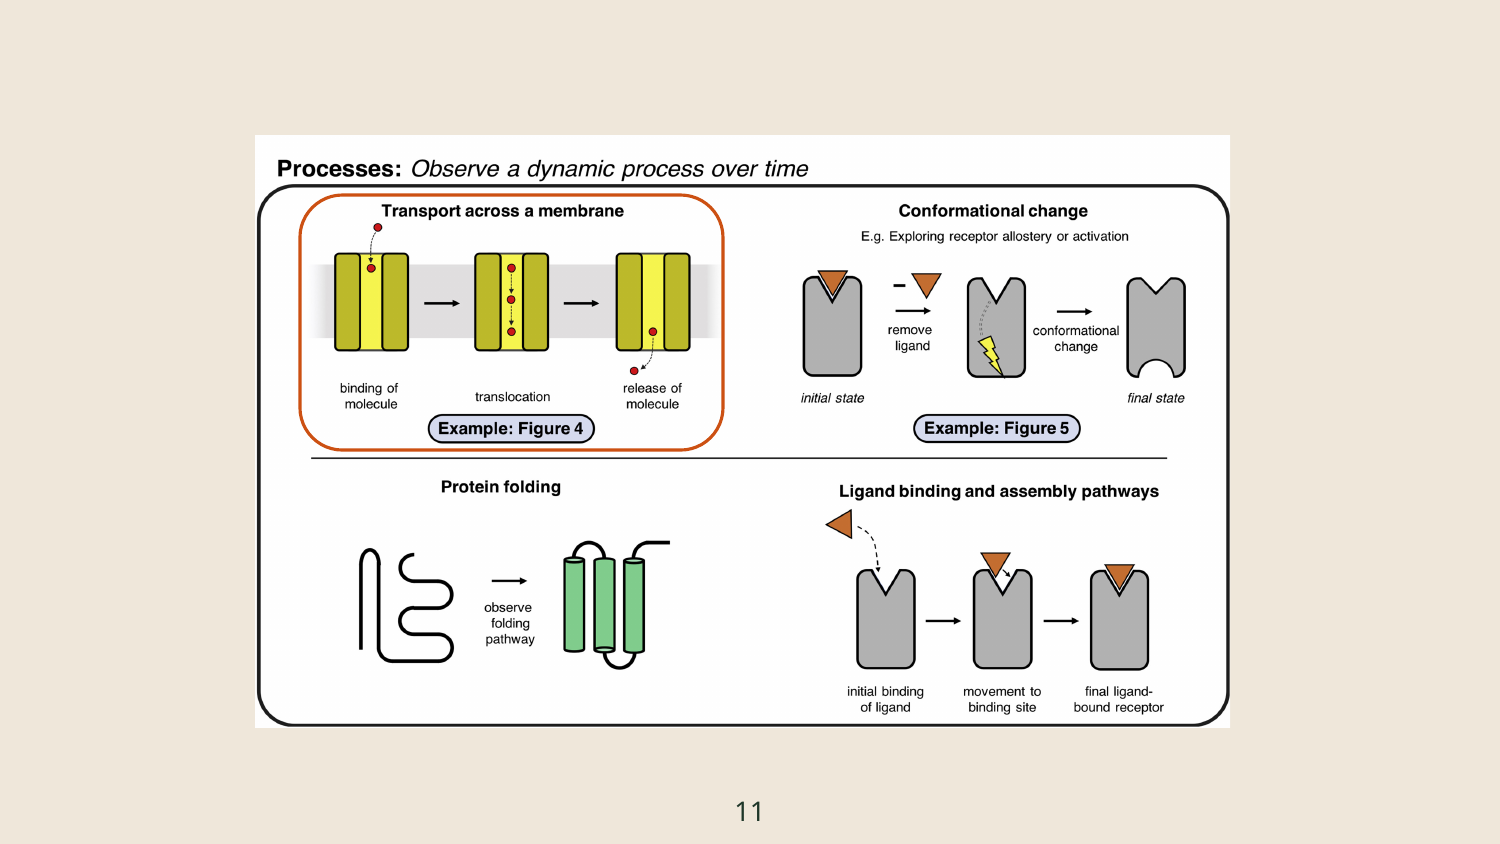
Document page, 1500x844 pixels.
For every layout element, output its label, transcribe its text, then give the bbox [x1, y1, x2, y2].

slide_number <number> [705, 779, 795, 844]
picture [255, 135, 1231, 728]
